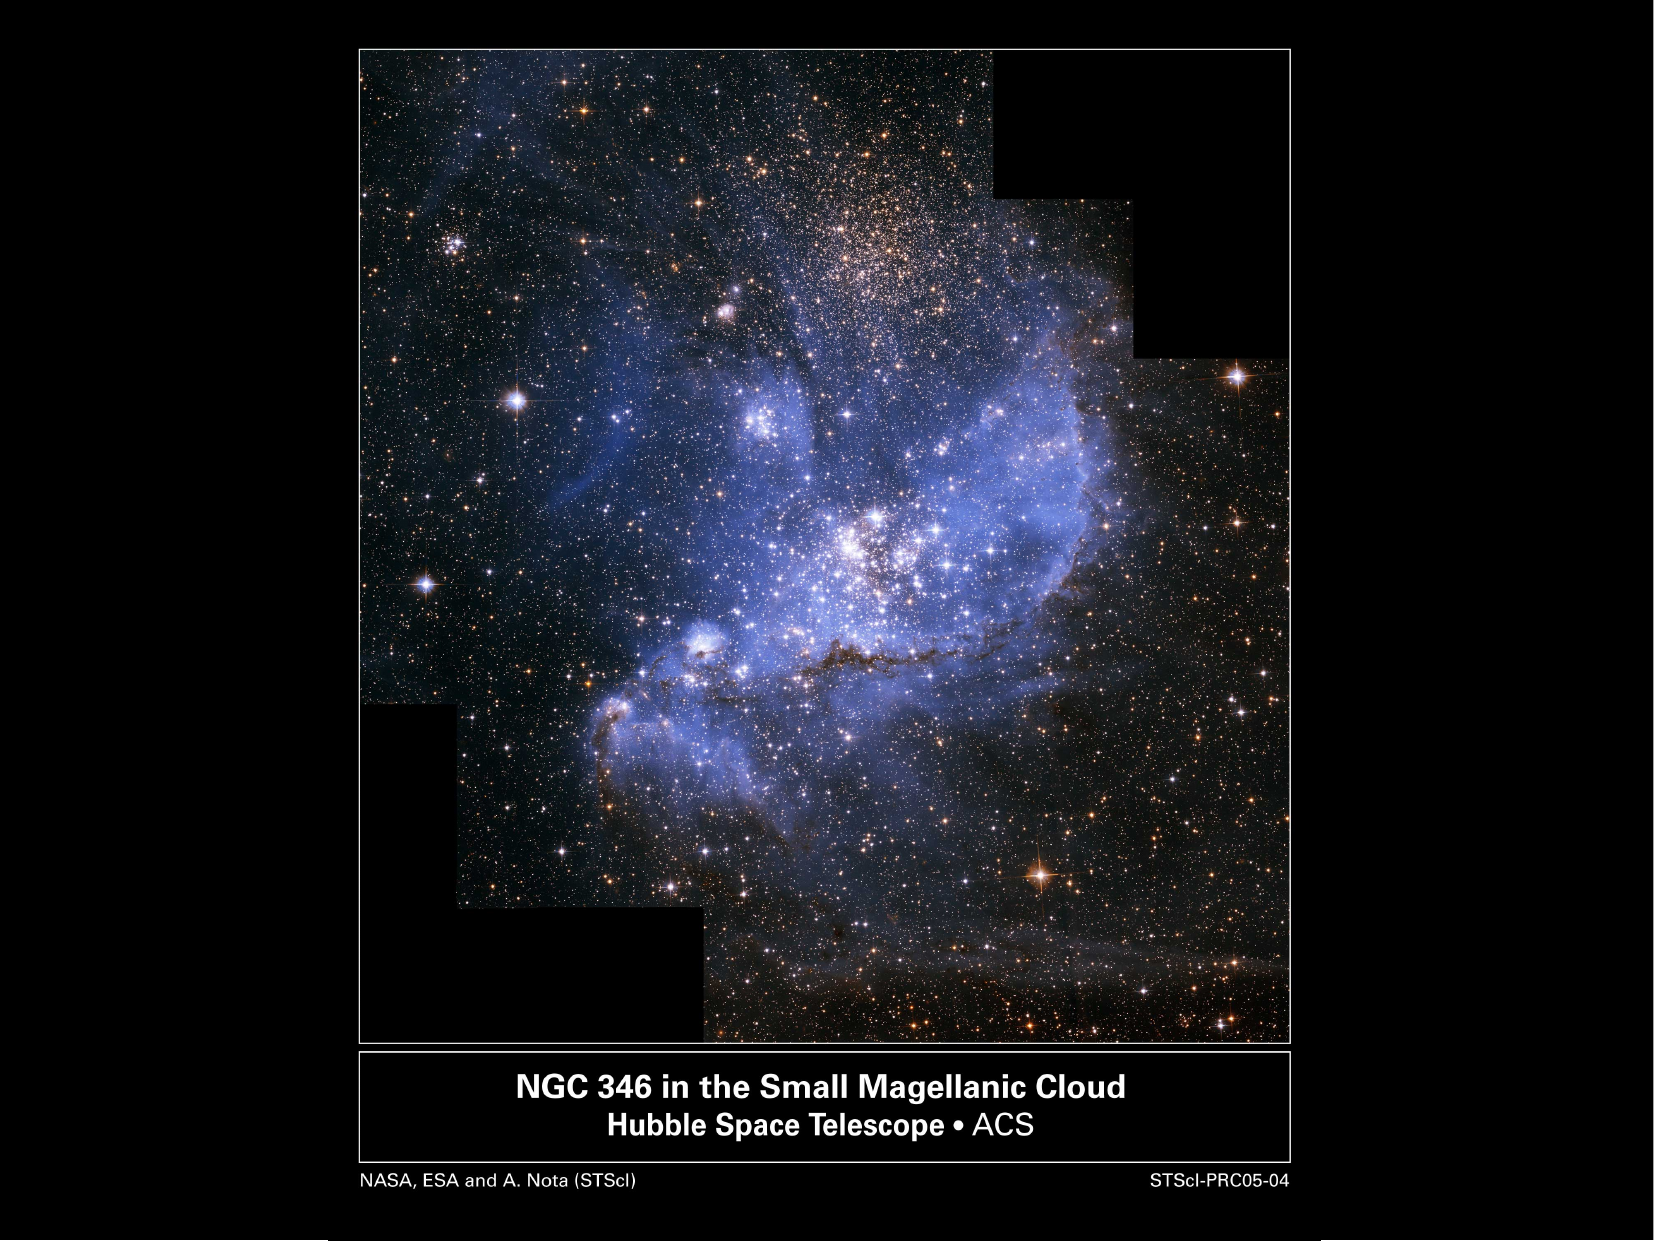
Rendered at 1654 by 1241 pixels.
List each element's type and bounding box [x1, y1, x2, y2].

picture [328, 0, 1321, 1241]
